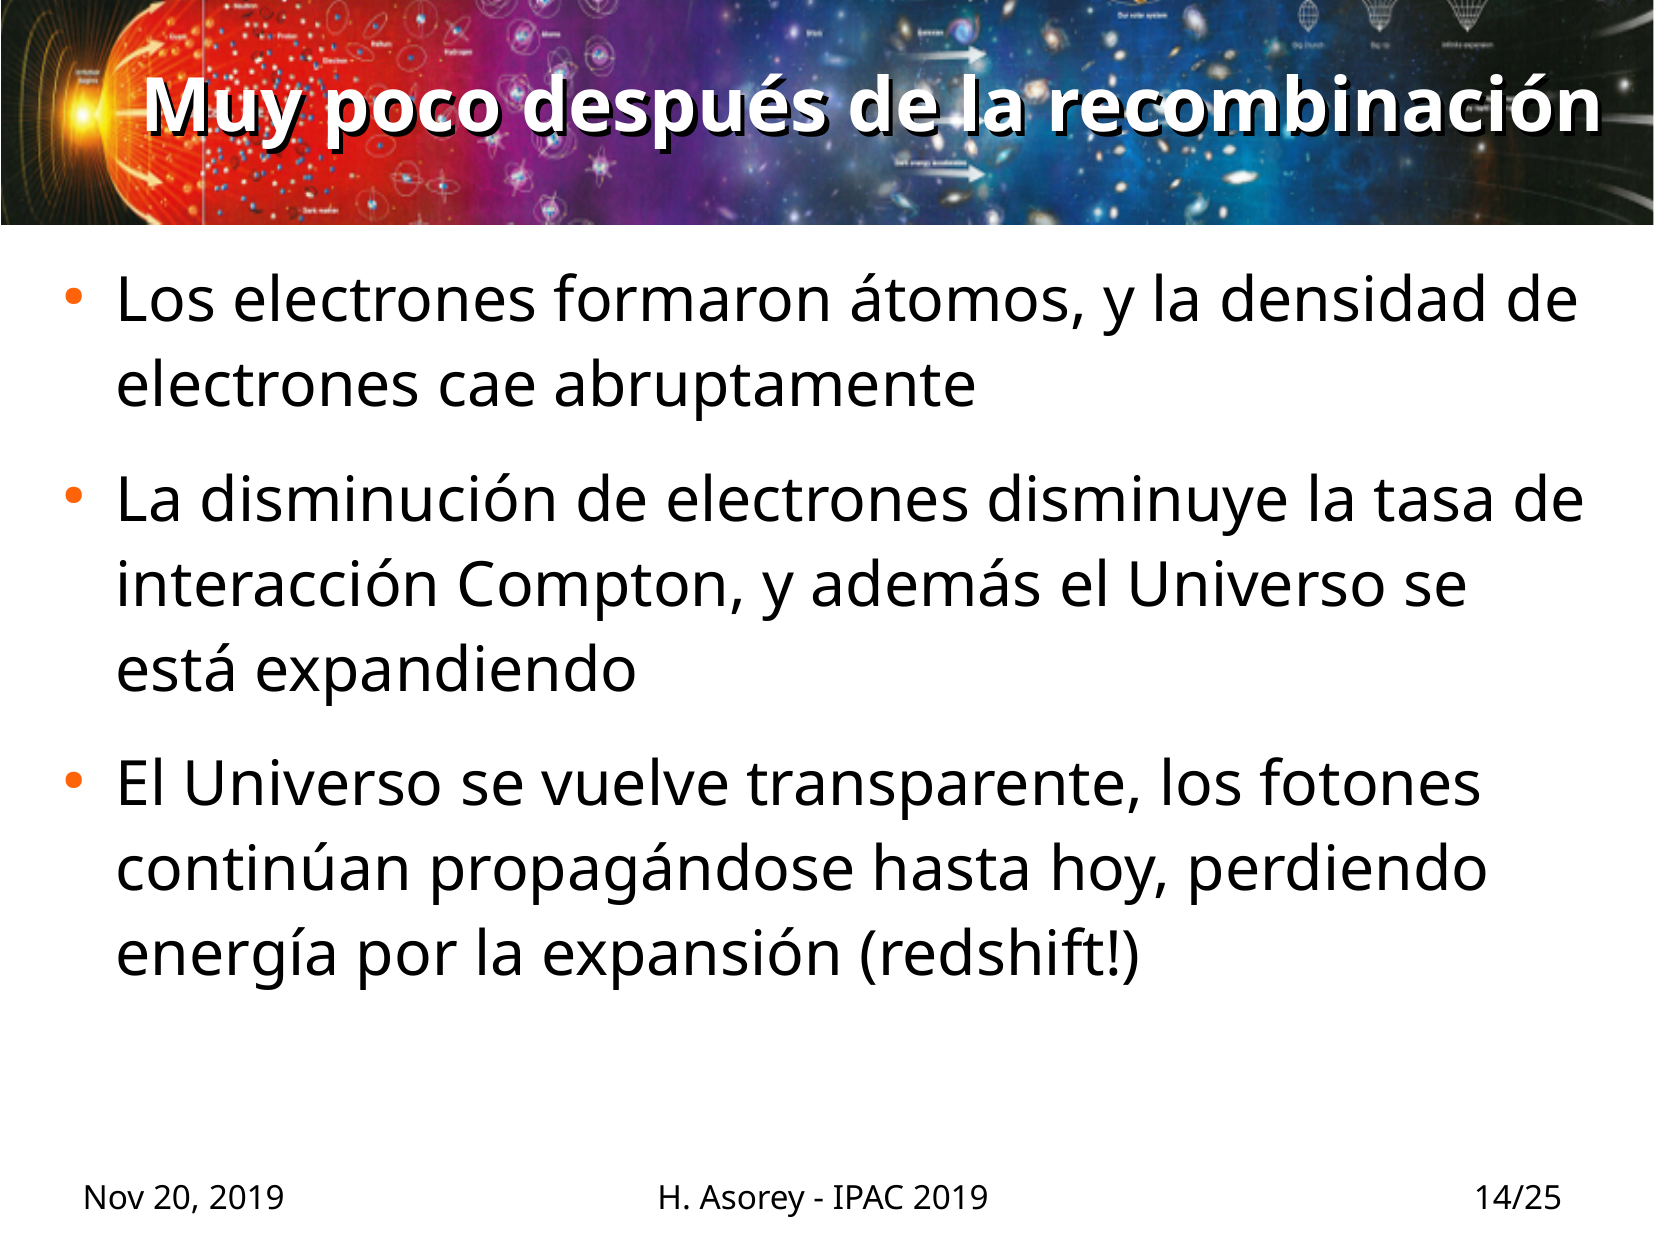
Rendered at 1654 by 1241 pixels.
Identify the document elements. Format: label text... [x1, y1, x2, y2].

title Muy poco después de la recombinación [45, 15, 1606, 191]
picture [1, 0, 1654, 225]
list Los electrones formaron átomos, y la densidad de electrones cae abruptamente La disminución de electrones disminuye la tasa de interacción Compton, y además el Universo se está expandiendo El Universo se vuelve transparente, los fotones continúan propagándose hasta hoy, perdiendo energía por la expansión (redshift!) [45, 255, 1606, 1156]
